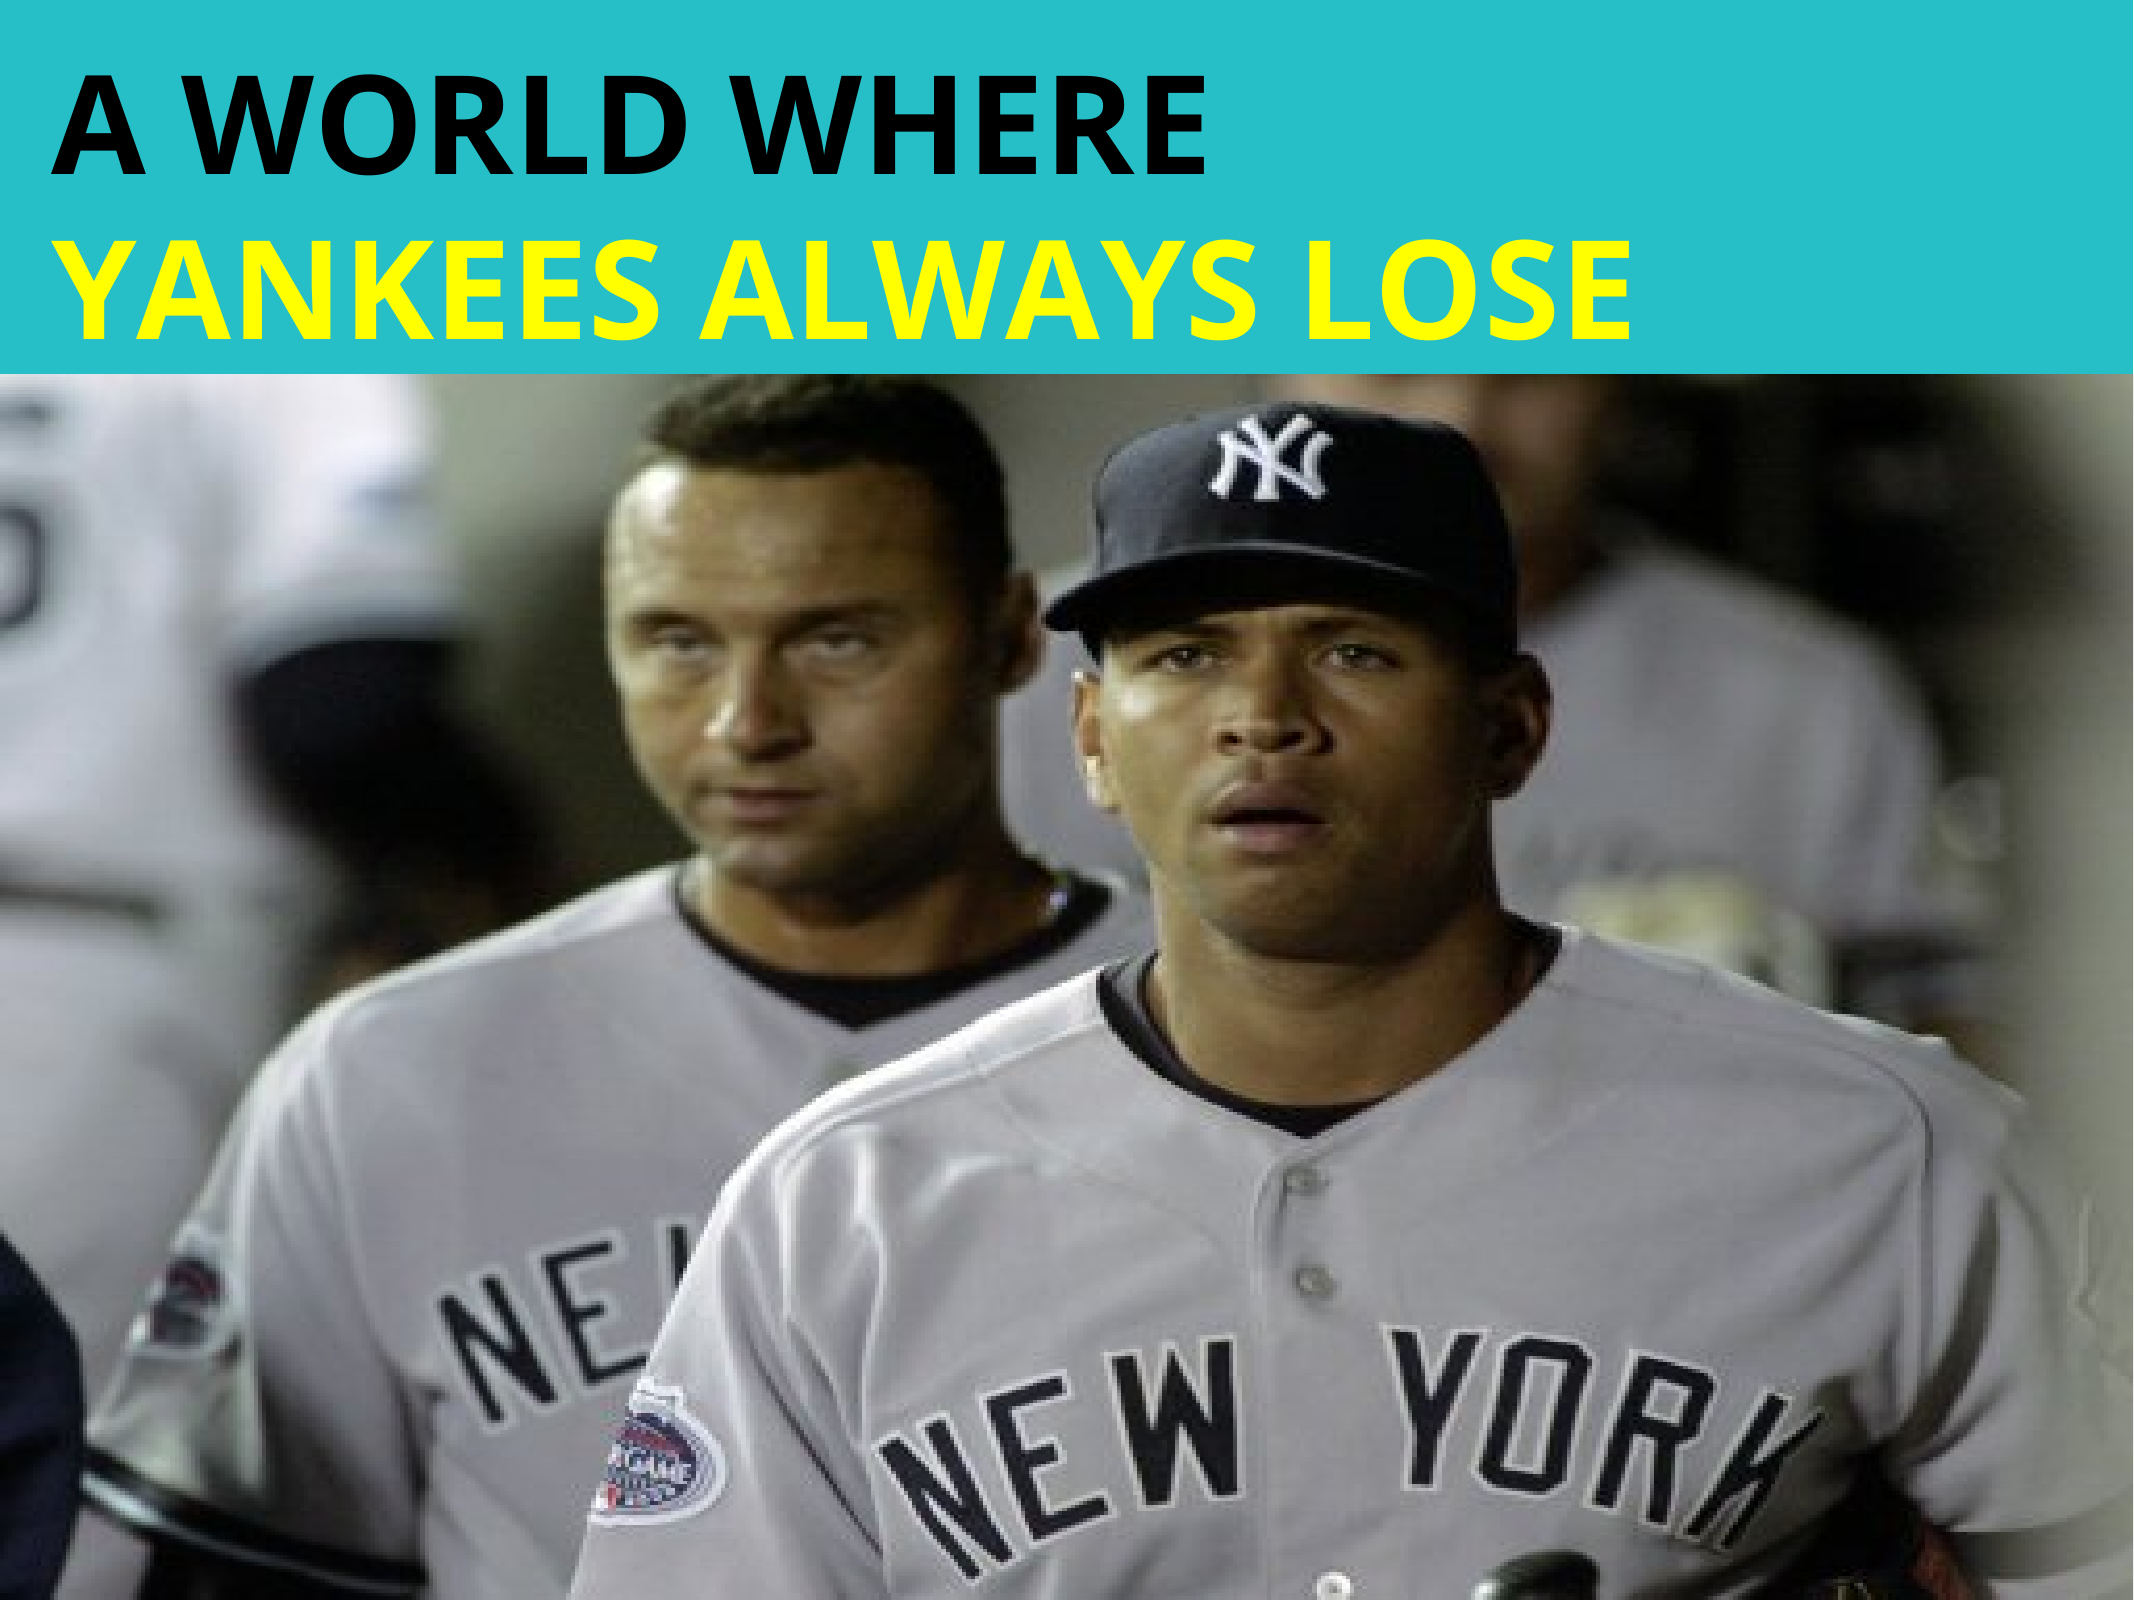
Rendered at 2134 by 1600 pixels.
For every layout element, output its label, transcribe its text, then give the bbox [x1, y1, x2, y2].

picture [0, 374, 2134, 1600]
text_box A WORLD WHERE YANKEES ALWAYS LOSE [41, 37, 2134, 374]
